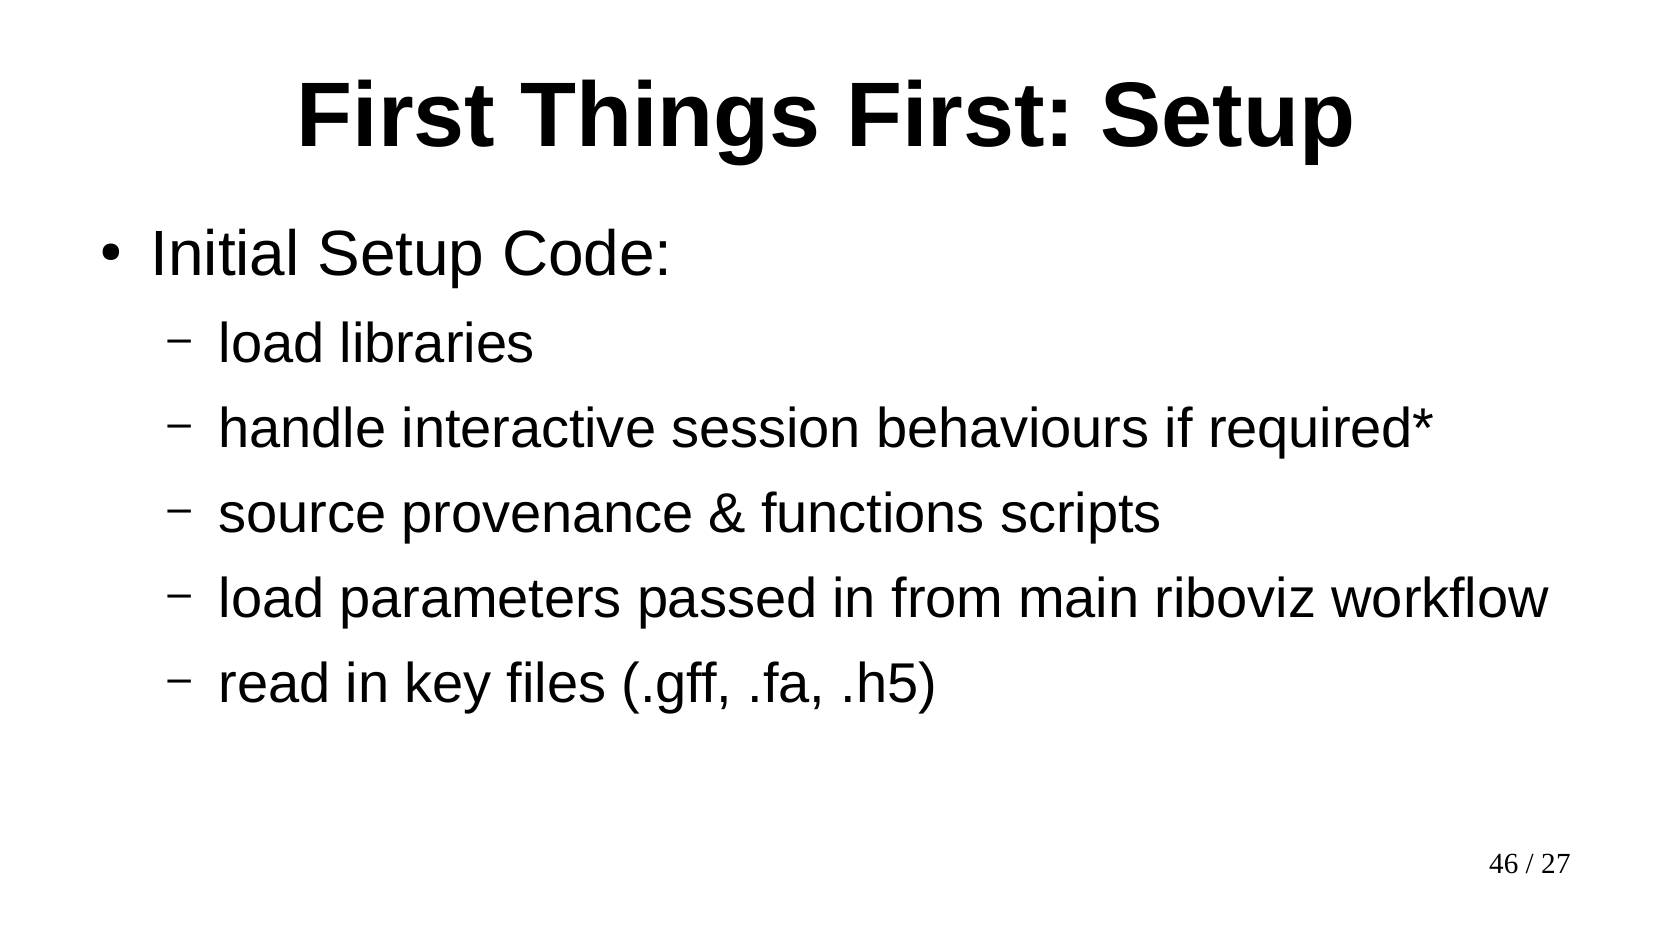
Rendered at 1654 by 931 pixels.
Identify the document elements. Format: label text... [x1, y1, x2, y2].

title First Things First: Setup [82, 37, 1571, 193]
list Initial Setup Code: load libraries handle interactive session behaviours if required* source provenance & functions scripts load parameters passed in from main riboviz workflow read in key files (.gff, .fa, .h5) [82, 217, 1571, 758]
